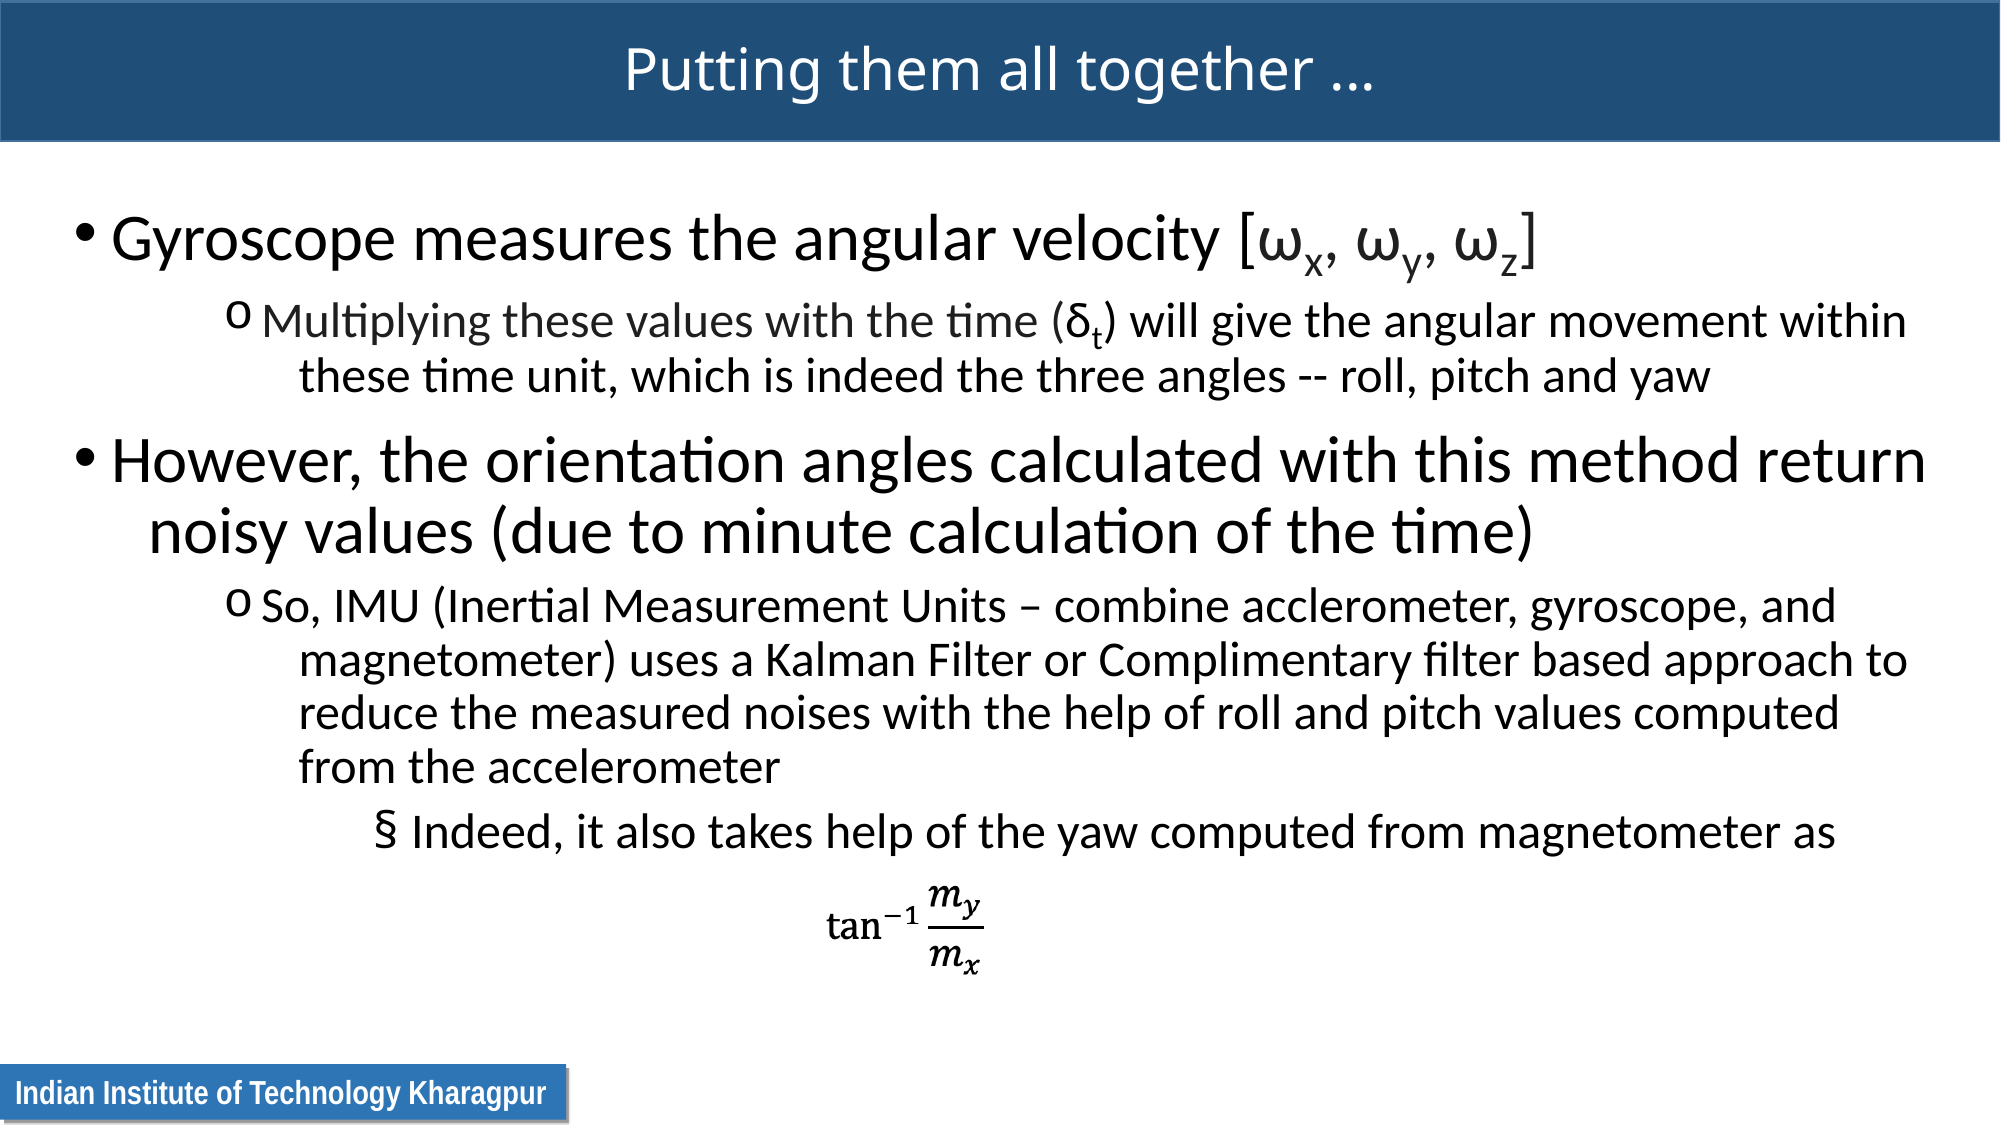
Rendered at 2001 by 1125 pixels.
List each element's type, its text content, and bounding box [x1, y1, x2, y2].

title Putting them all together ... [0, 1, 2000, 141]
list Gyroscope measures the angular velocity [ωx, ωy, ωz] Multiplying these values with the time (δt) will give the angular movement within these time unit, which is indeed the three angles -- roll, pitch and yaw However, the orientation angles calculated with this method return noisy values (due to minute calculation of the time) So, IMU (Inertial Measurement Units – combine acclerometer, gyroscope, and magnetometer) uses a Kalman Filter or Complimentary filter based approach to reduce the measured noises with the help of roll and pitch values computed from the accelerometer Indeed, it also takes help of the yaw computed from magnetometer as [58, 186, 1954, 1065]
picture [798, 869, 1007, 987]
